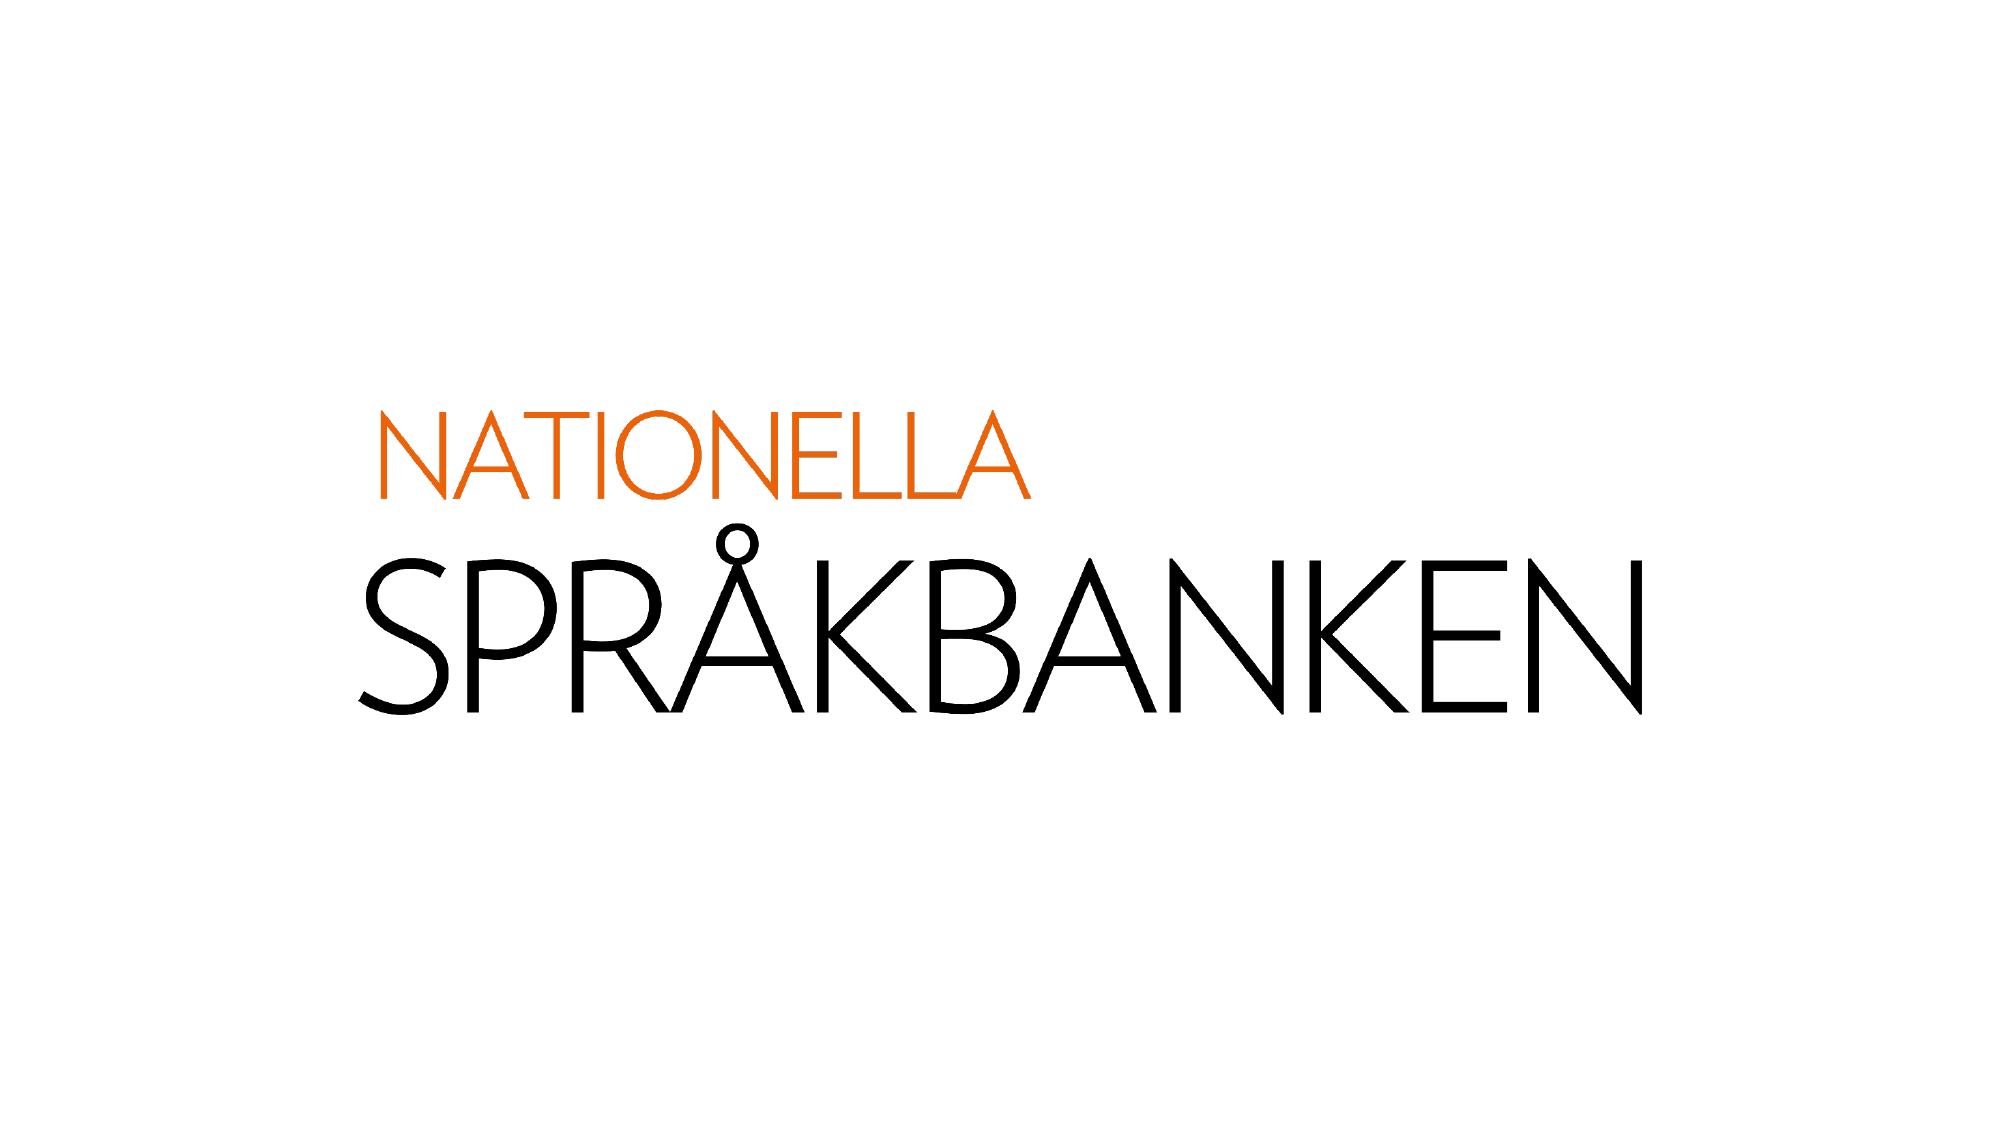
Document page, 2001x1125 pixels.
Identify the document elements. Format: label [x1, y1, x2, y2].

picture [358, 410, 1642, 715]
